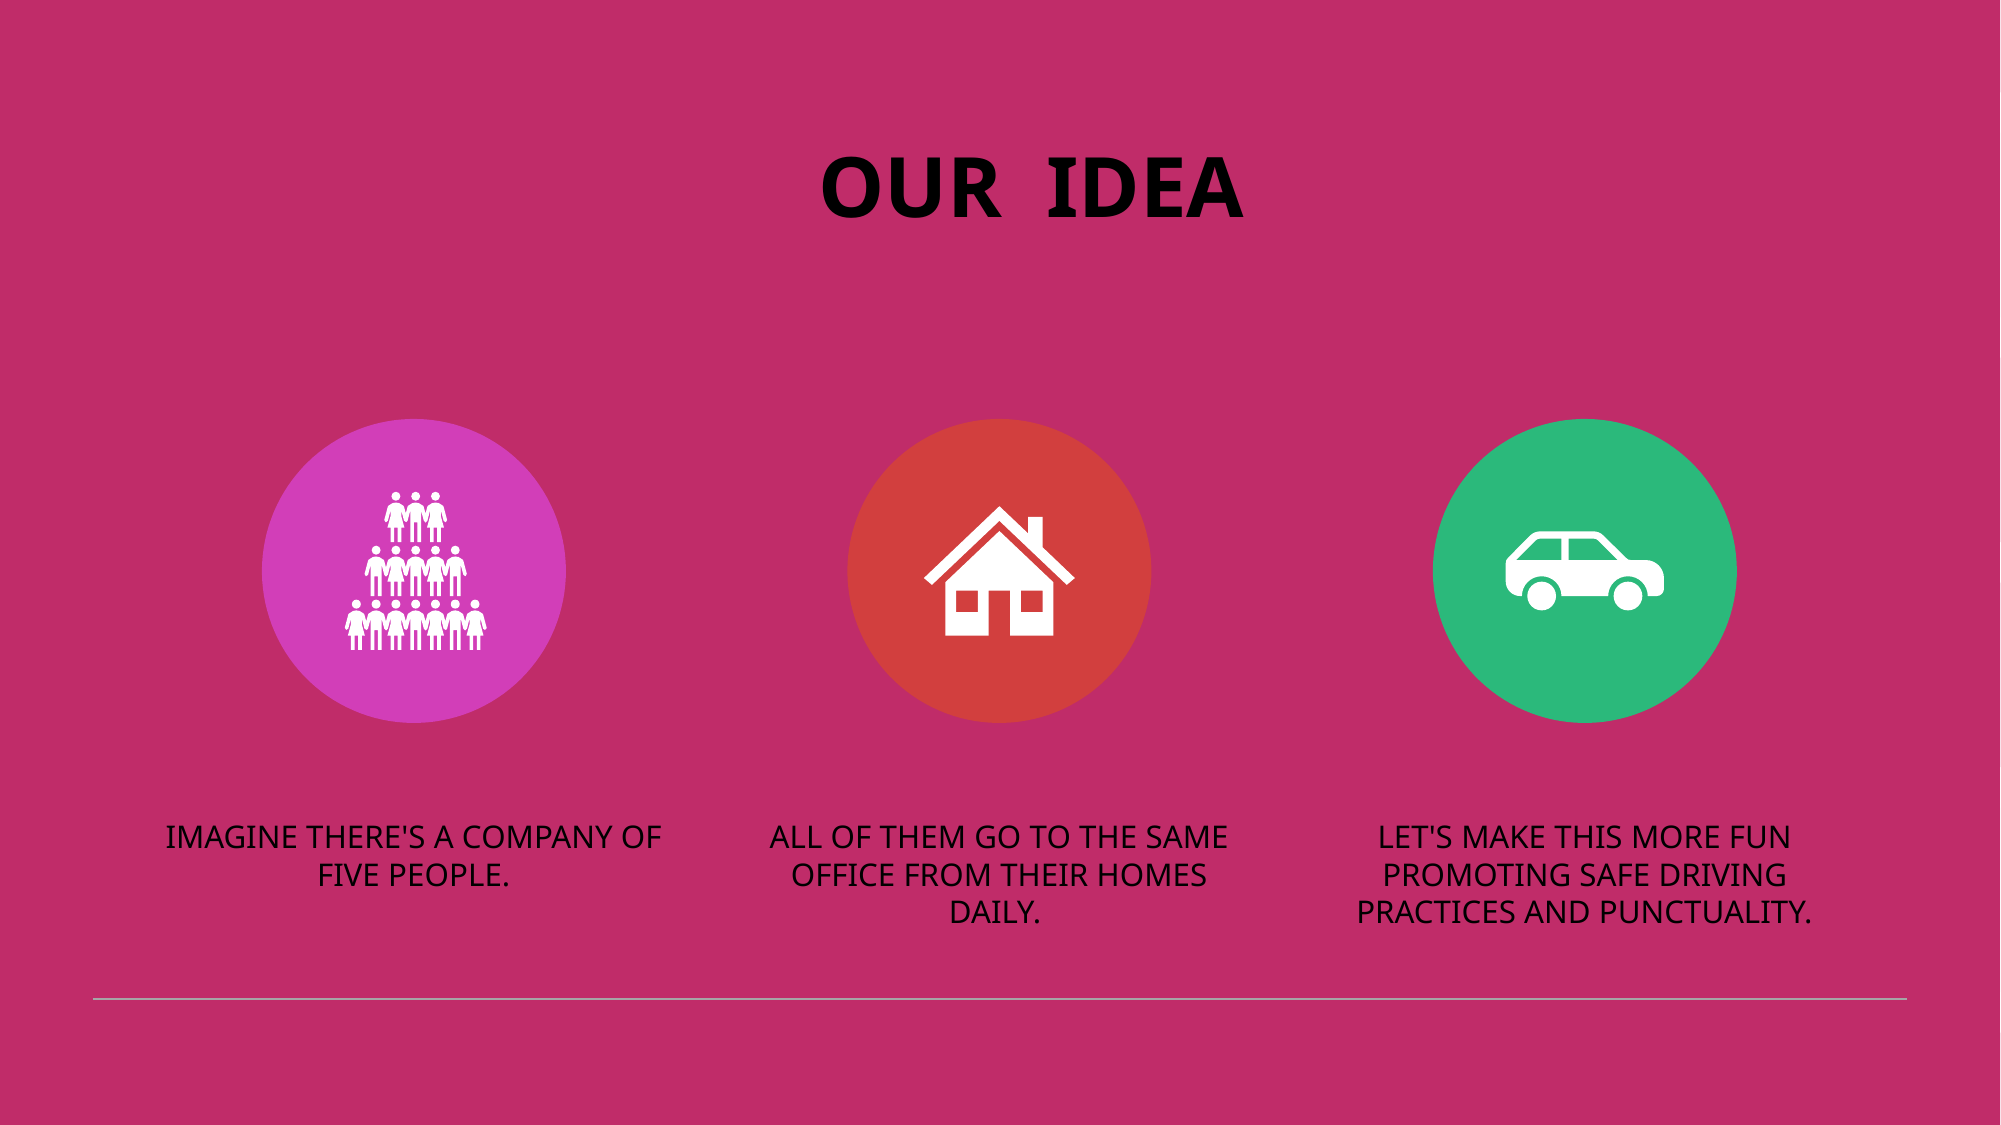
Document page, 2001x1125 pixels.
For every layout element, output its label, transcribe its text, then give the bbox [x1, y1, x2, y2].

text_box Imagine there's a company of five people. [164, 817, 664, 936]
text_box All of them go to the same office from their homes daily. [750, 817, 1249, 936]
title OUR IDEA [92, 126, 1297, 335]
text_box Let's make this more fun promoting safe driving practices and punctuality. [1335, 817, 1835, 936]
text_box [0, 0, 2000, 1125]
